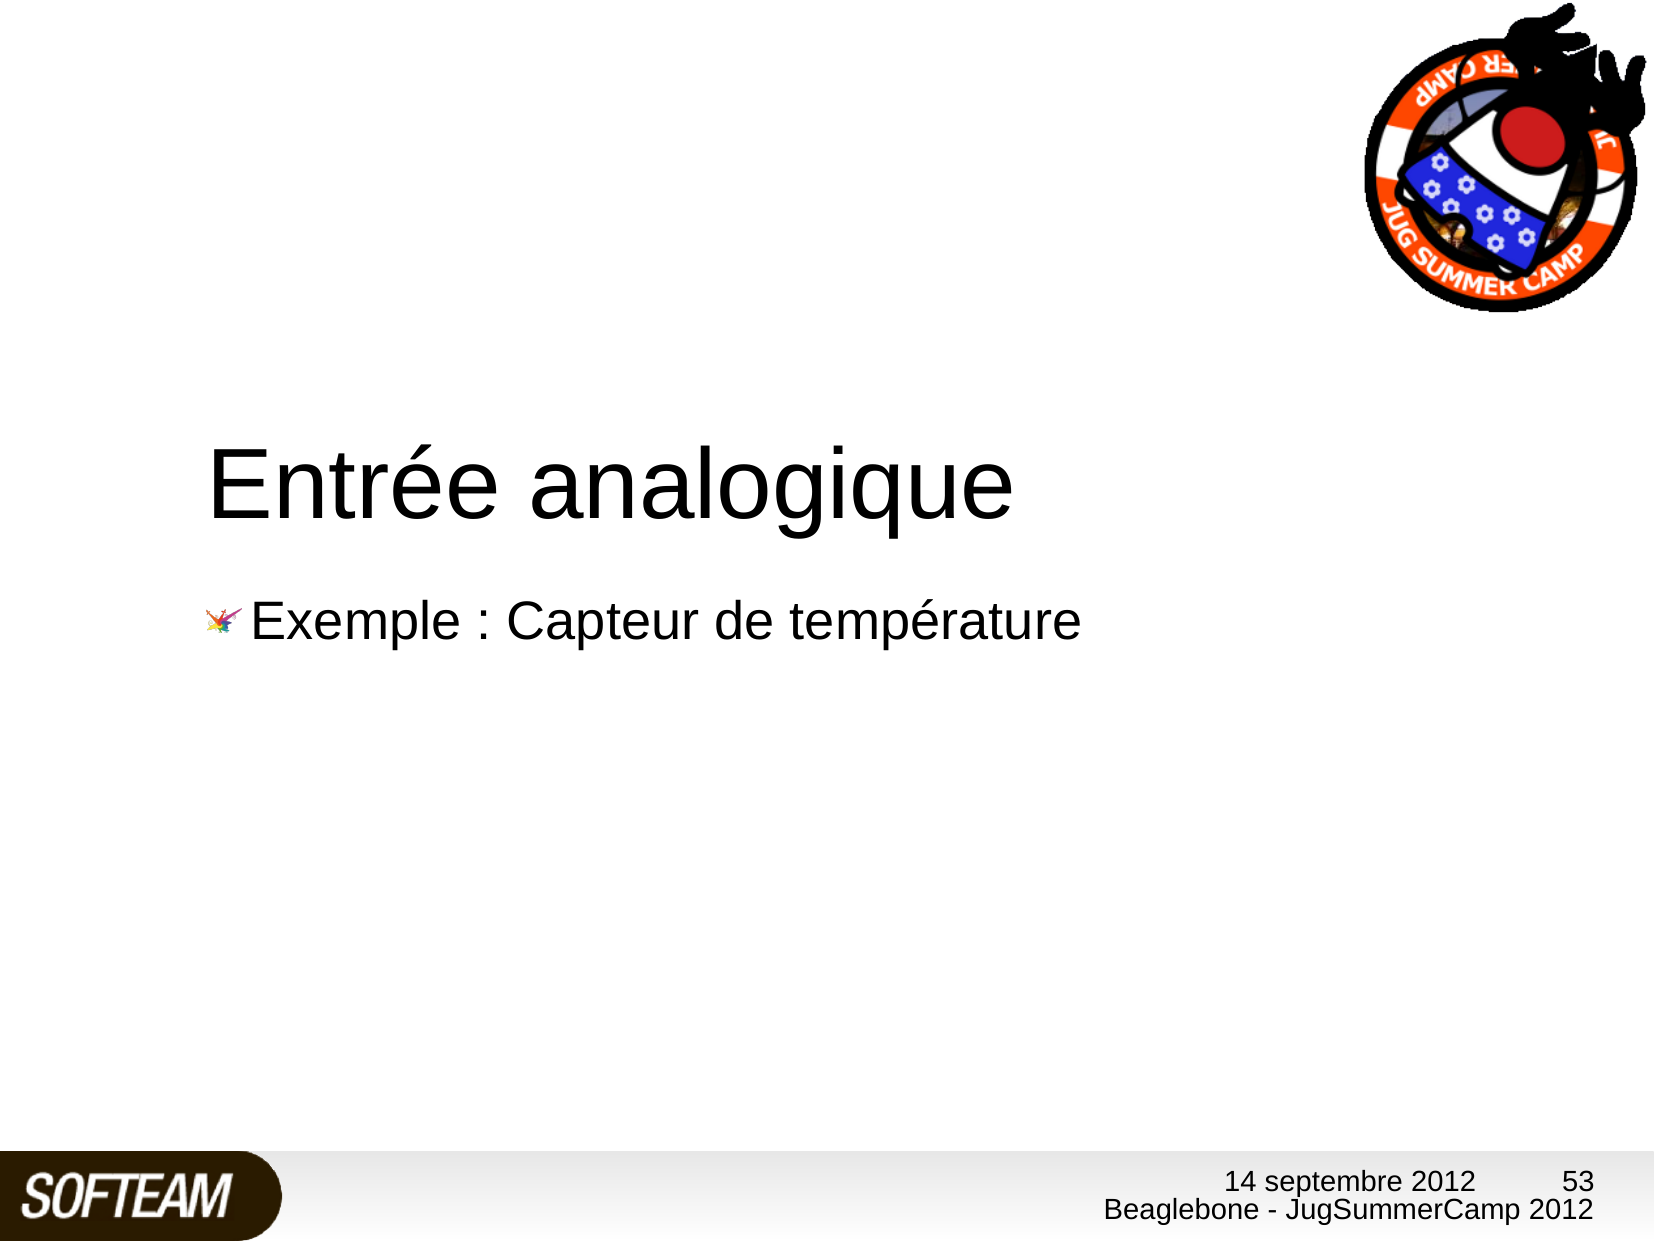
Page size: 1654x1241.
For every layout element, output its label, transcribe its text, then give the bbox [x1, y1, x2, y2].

picture [0, 1151, 206, 1241]
picture [1358, 0, 1654, 323]
title Entrée analogique [206, 395, 1477, 573]
list Exemple : Capteur de température [206, 590, 1477, 1241]
